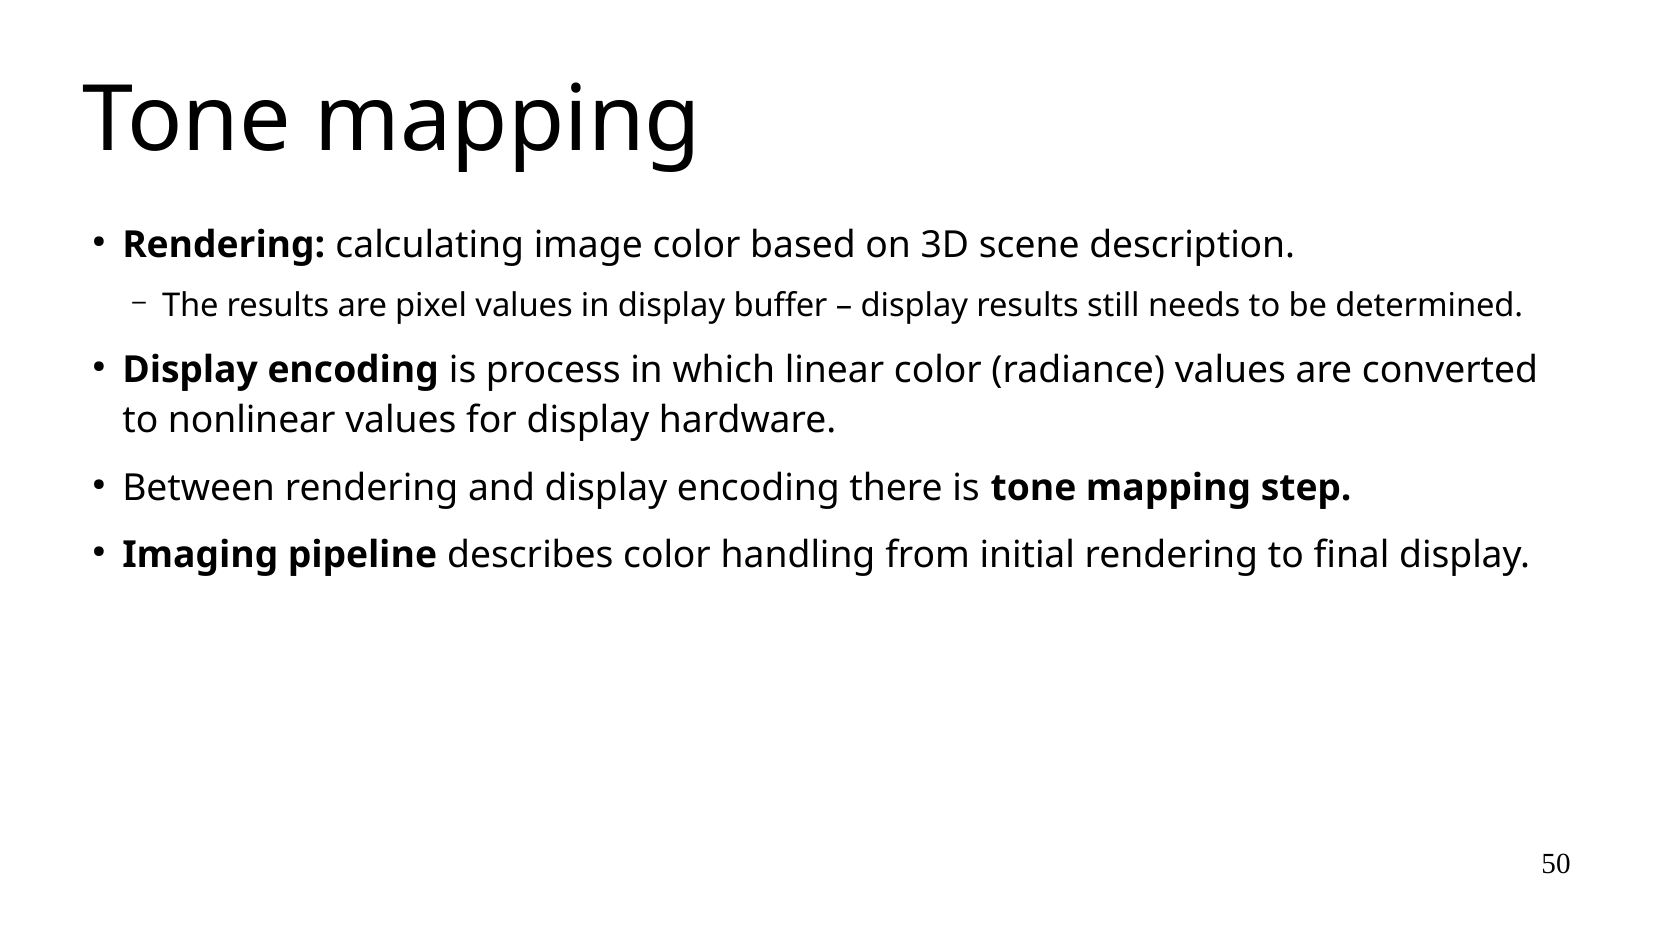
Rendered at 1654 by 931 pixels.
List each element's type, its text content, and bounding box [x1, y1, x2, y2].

list Rendering: calculating image color based on 3D scene description. The results are pixel values in display buffer – display results still needs to be determined. Display encoding is process in which linear color (radiance) values are converted to nonlinear values for display hardware. Between rendering and display encoding there is tone mapping step. Imaging pipeline describes color handling from initial rendering to final display. [82, 217, 1571, 661]
title Tone mapping [82, 37, 1571, 193]
